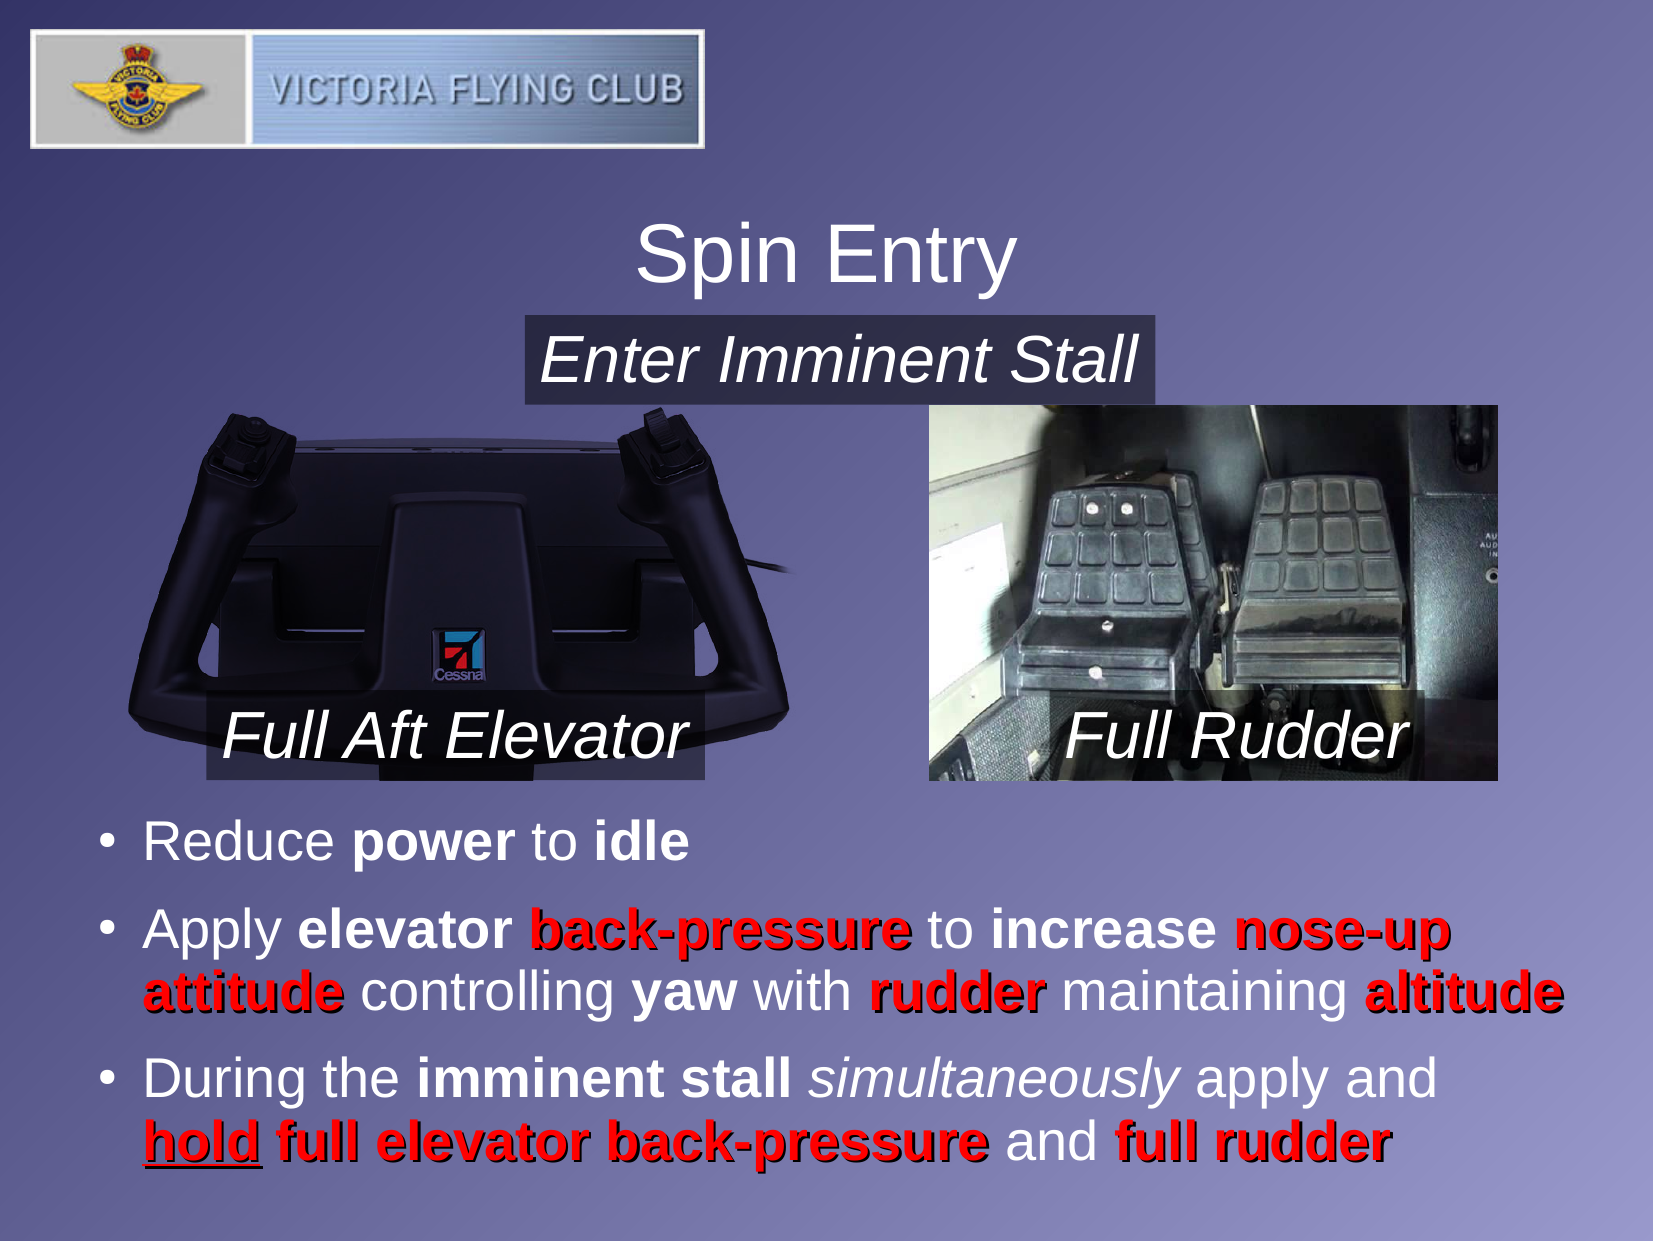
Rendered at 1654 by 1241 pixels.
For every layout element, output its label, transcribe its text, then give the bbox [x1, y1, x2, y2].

list Reduce power to idle Apply elevator back-pressure to increase nose-up attitude controlling yaw with rudder maintaining altitude During the imminent stall simultaneously apply and hold full elevator back-pressure and full rudder [82, 810, 1571, 1201]
text_box Enter Imminent Stall [524, 315, 1156, 405]
picture [30, 29, 705, 149]
title Spin Entry [82, 150, 1571, 358]
picture [119, 405, 797, 781]
text_box Full Aft Elevator [206, 690, 705, 781]
text_box Full Rudder [1049, 690, 1425, 780]
picture [929, 405, 1498, 781]
